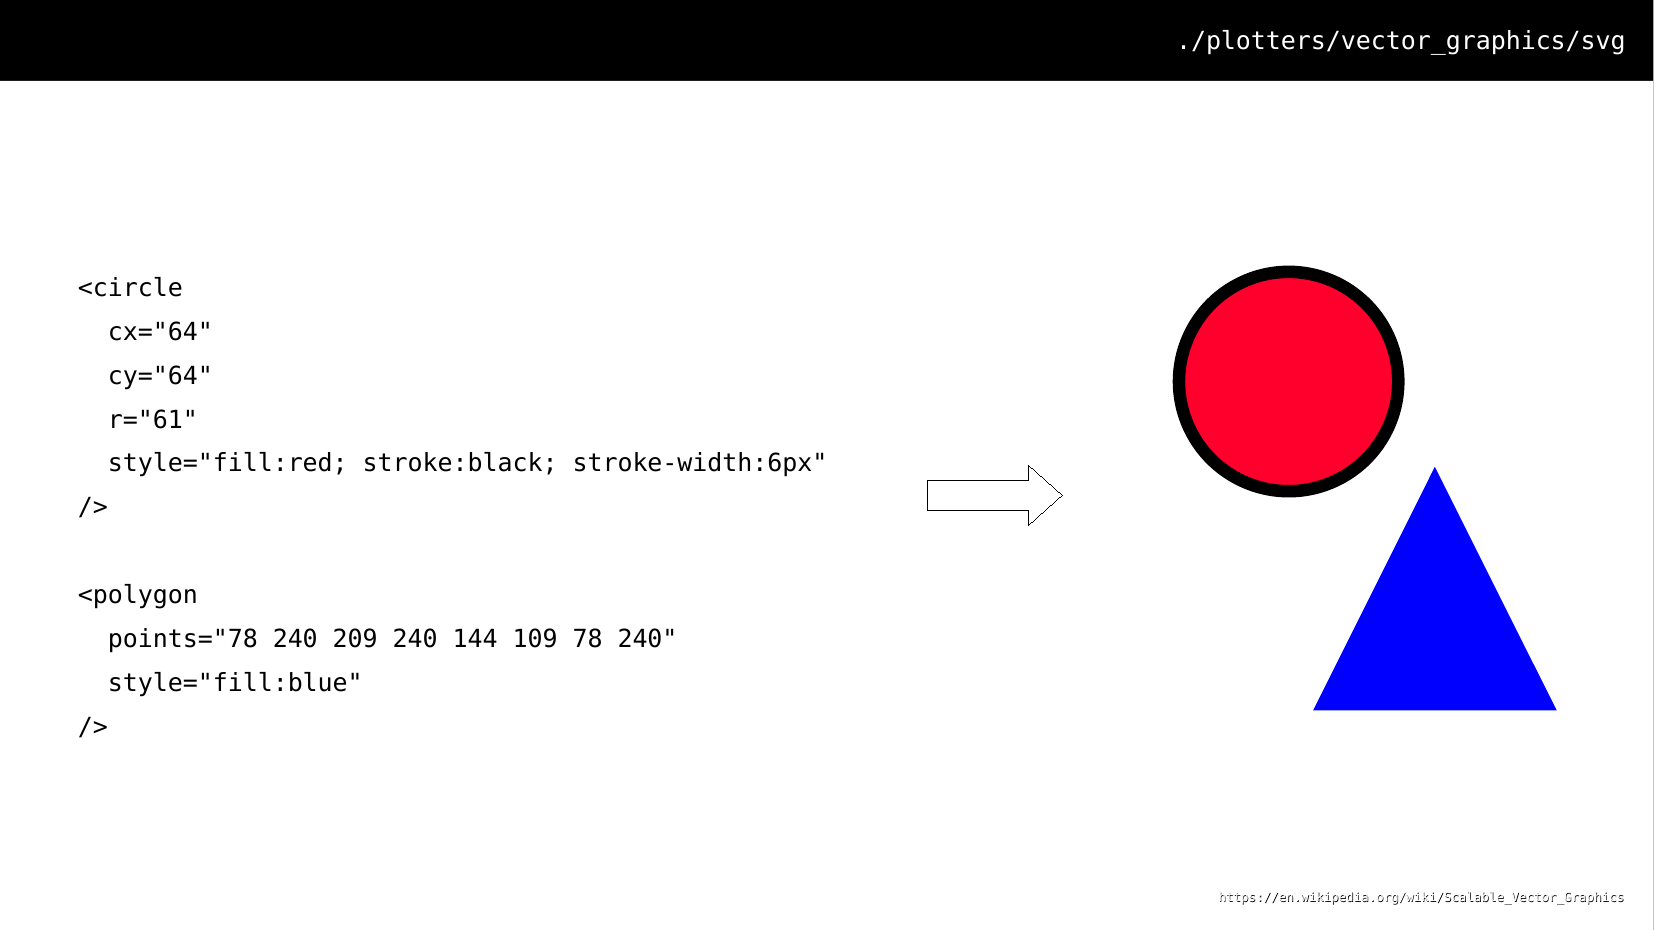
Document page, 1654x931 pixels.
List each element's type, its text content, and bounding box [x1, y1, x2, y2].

text_box <circle cx="64" cy="64" r="61" style="fill:red; stroke:black; stroke-width:6px" /> <polygon points="78 240 209 240 144 109 78 240" style="fill:blue" /> [63, 250, 846, 793]
text_box ./plotters/vector_graphics/svg [15, 18, 1641, 67]
text_box https://en.wikipedia.org/wiki/Scalable_Vector_Graphics [15, 882, 1639, 918]
text_box [0, 80, 1654, 931]
